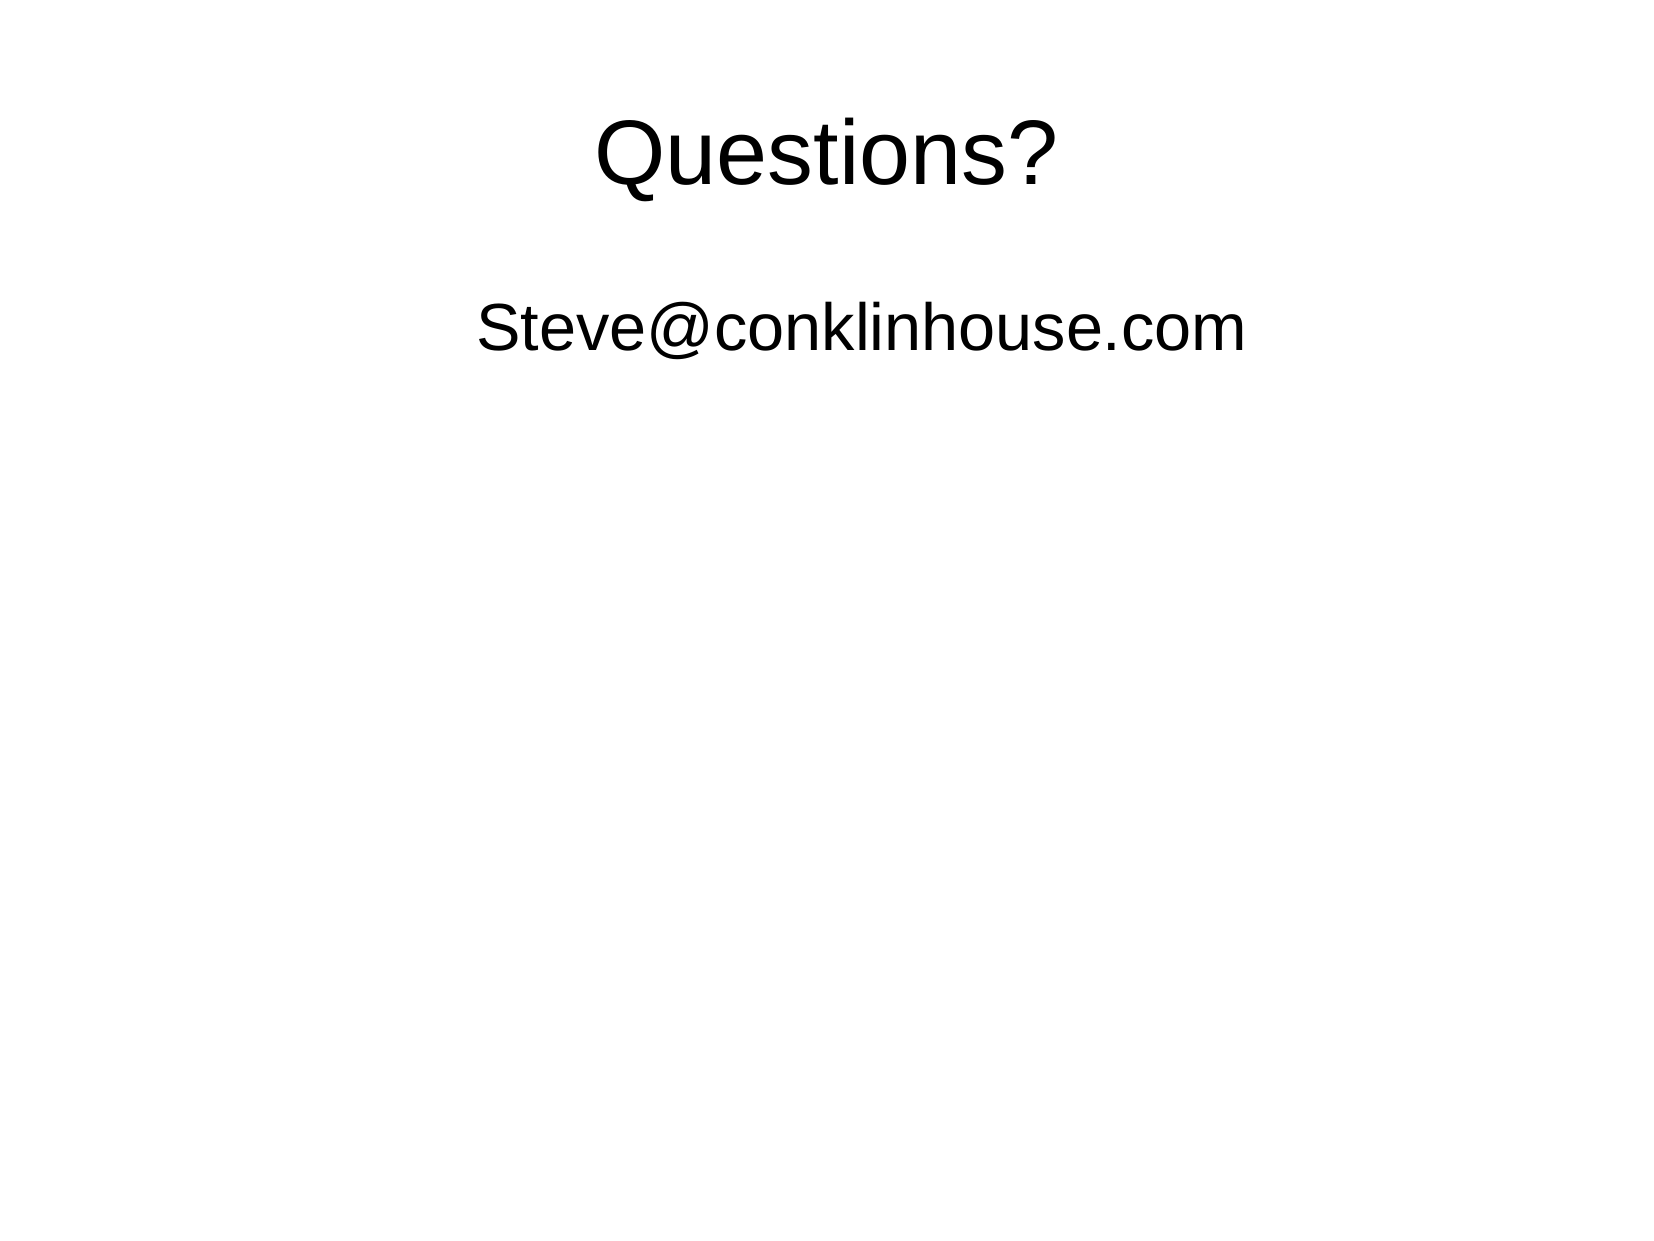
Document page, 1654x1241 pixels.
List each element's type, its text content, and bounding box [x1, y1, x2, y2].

list Steve@conklinhouse.com [82, 290, 1571, 1010]
title Questions? [82, 49, 1571, 257]
